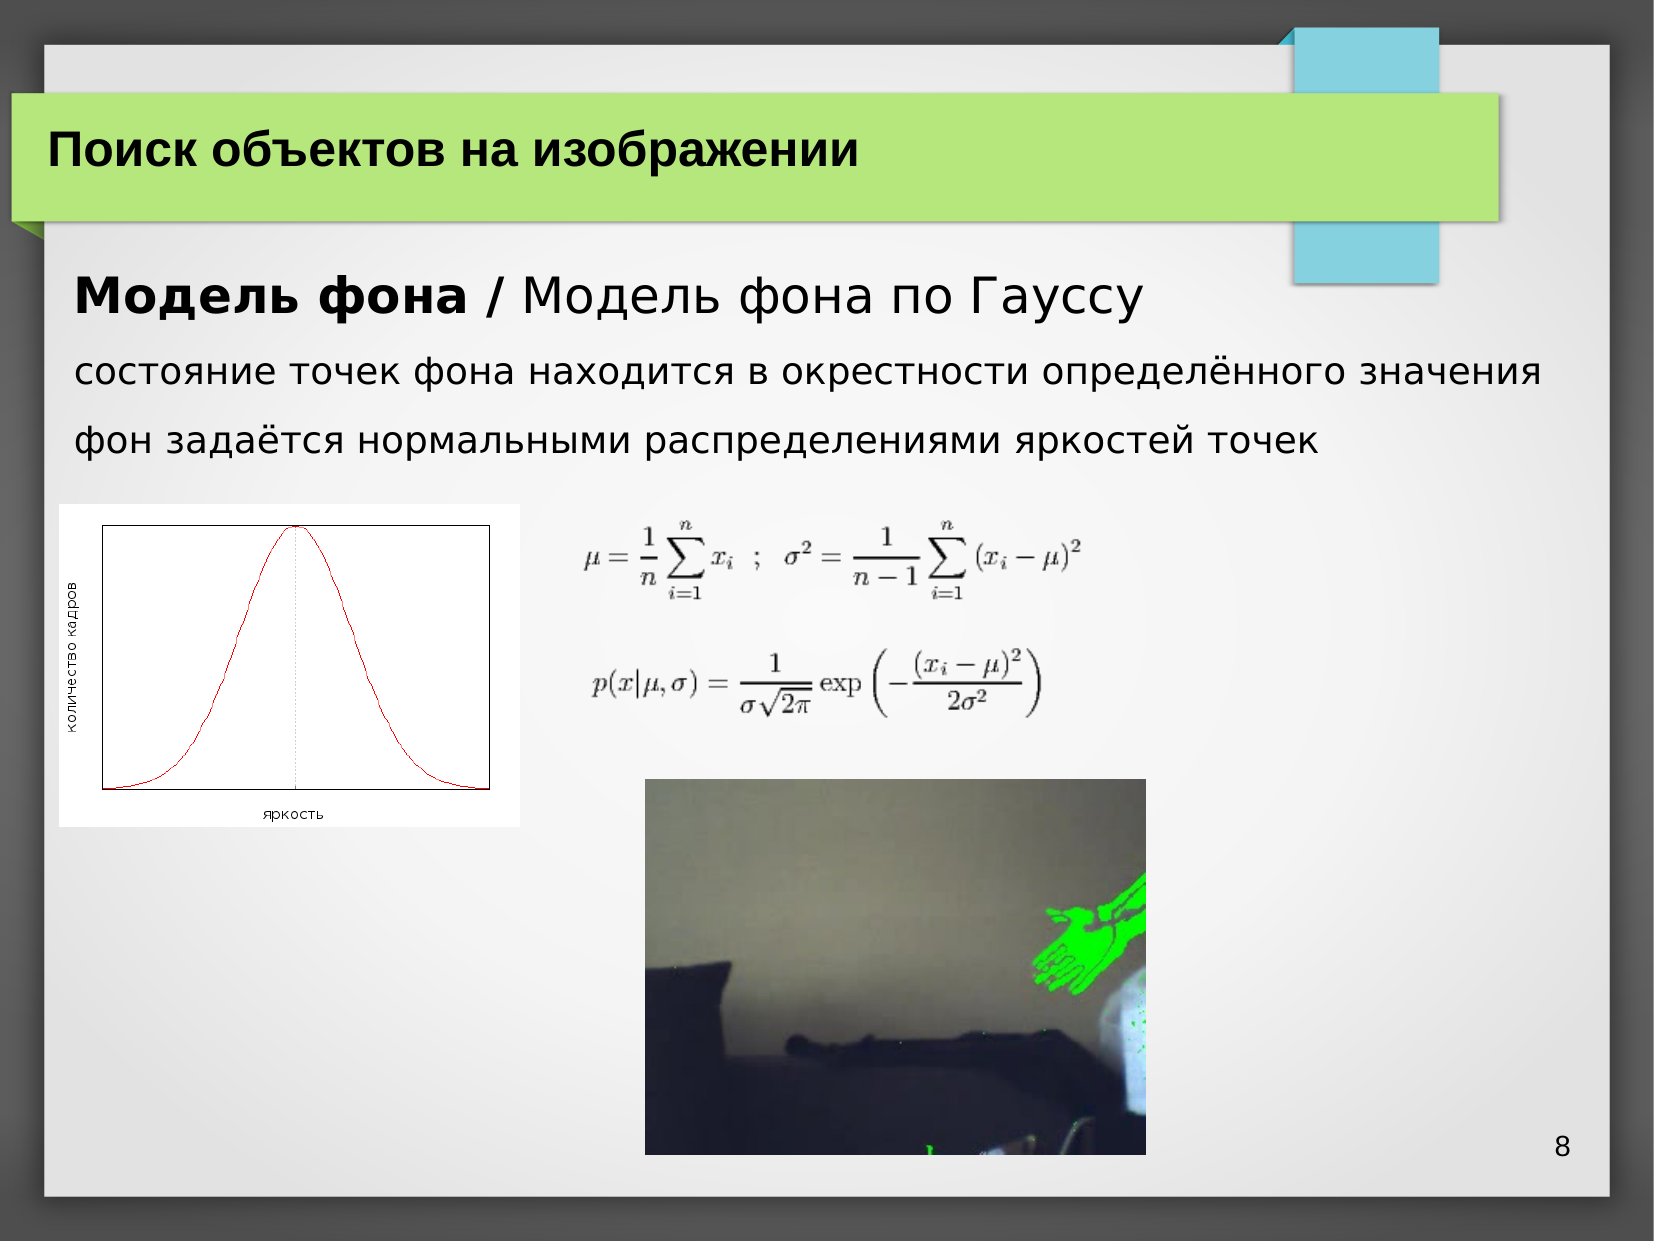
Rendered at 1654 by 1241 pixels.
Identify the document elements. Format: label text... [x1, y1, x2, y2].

picture [0, 0, 1654, 1241]
text_box Модель фона / Модель фона по Гауссу состояние точек фона находится в окрестности определённого значения фон задаётся нормальными распределениями яркостей точек [59, 259, 1583, 470]
title Поиск объектов на изображении [47, 120, 1004, 177]
